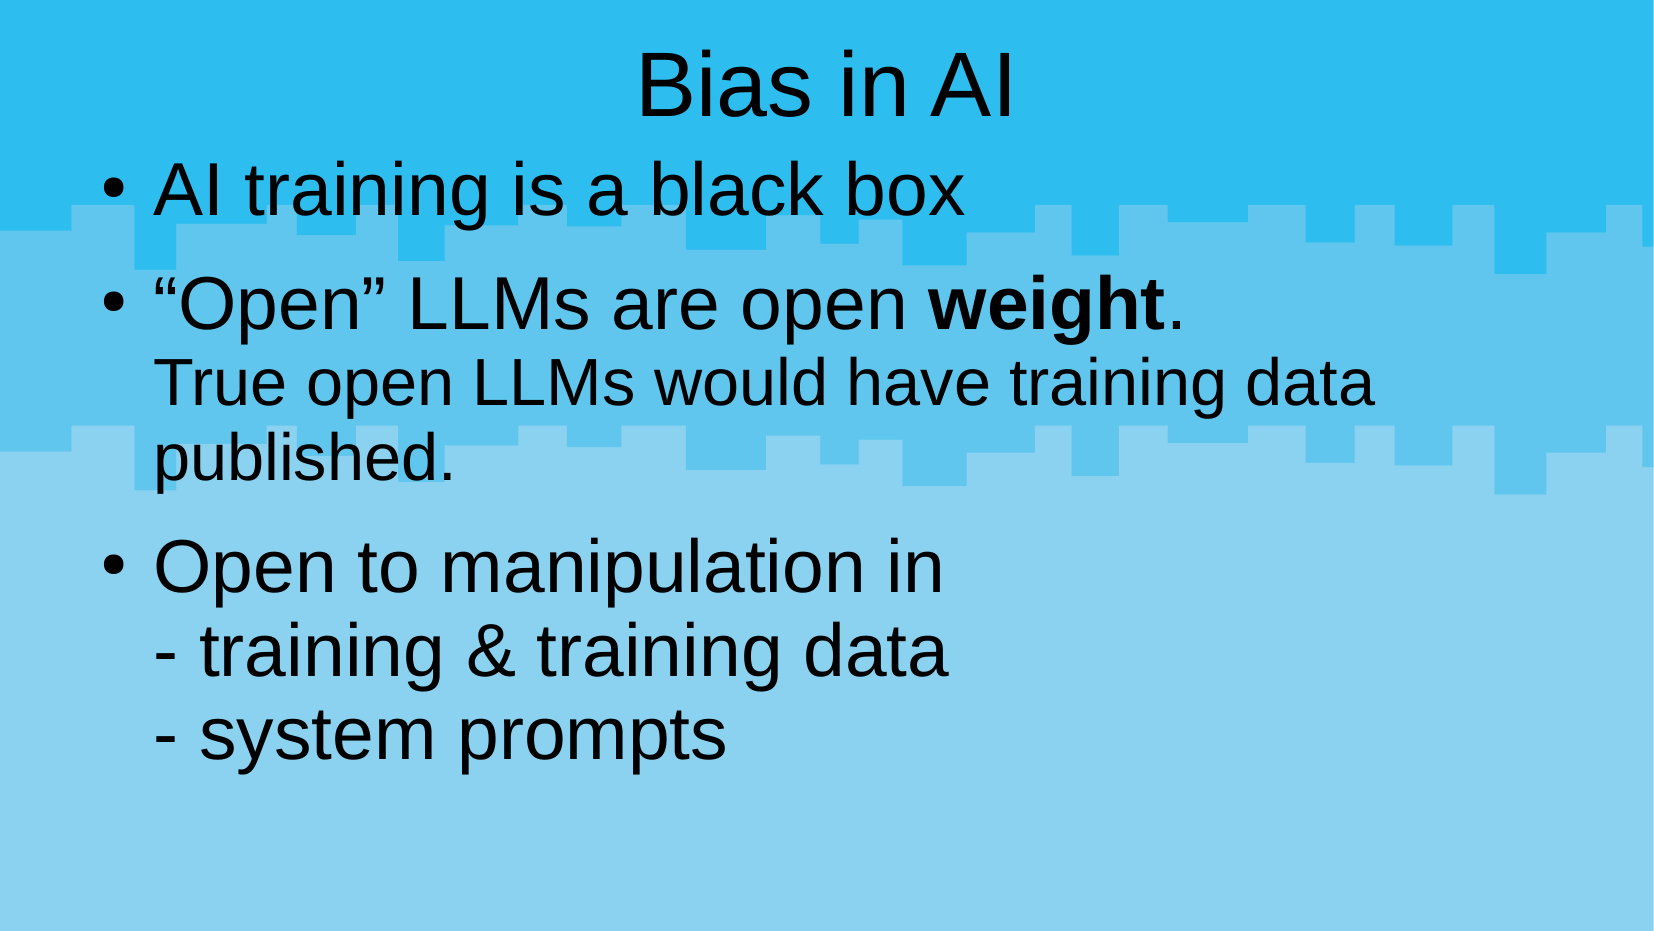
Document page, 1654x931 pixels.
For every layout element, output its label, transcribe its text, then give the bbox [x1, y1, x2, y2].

title Bias in AI [82, 7, 1571, 147]
list AI training is a black box “Open” LLMs are open weight. True open LLMs would have training data published. Open to manipulation in - training & training data - system prompts [82, 147, 1571, 931]
picture [0, 0, 1654, 931]
